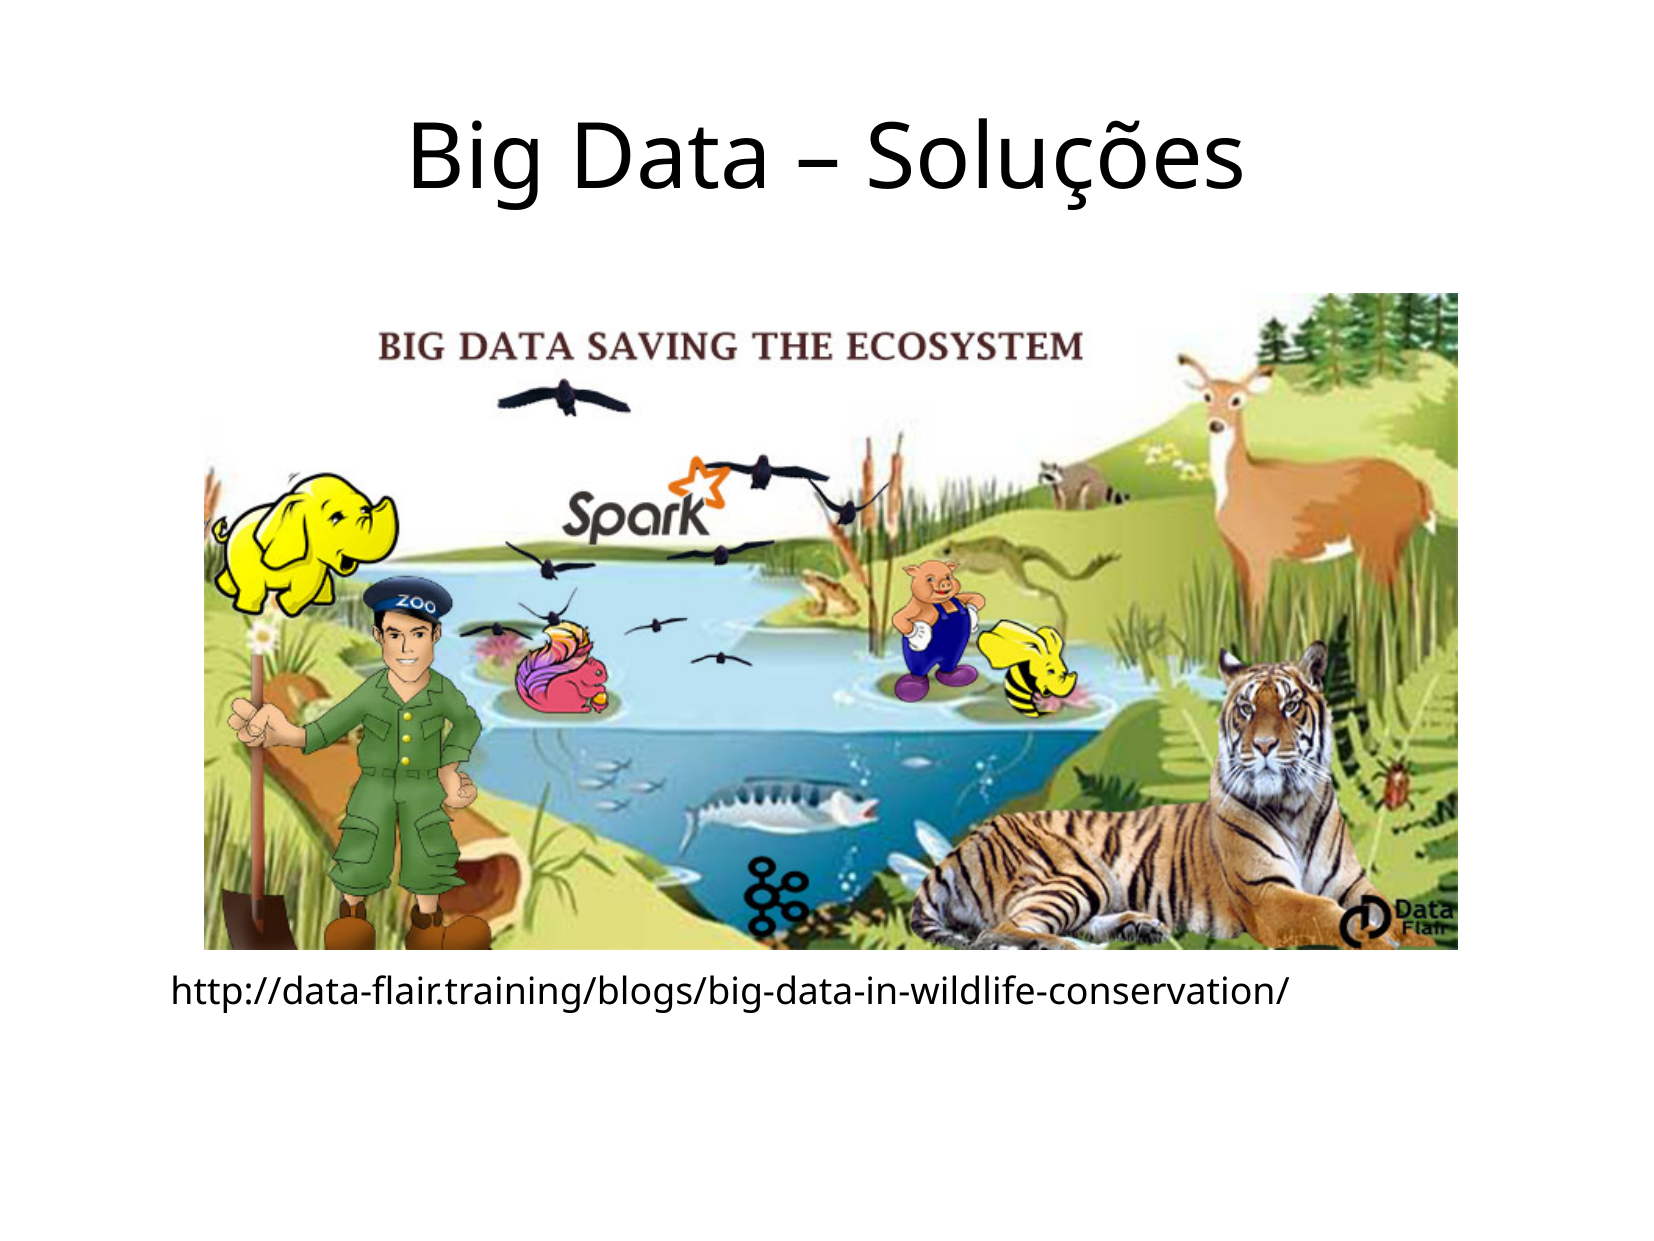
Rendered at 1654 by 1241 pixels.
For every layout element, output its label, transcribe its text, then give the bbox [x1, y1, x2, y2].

text_box http://data-flair.training/blogs/big-data-in-wildlife-conservation/ [155, 957, 1371, 1016]
title Big Data – Soluções [82, 49, 1571, 257]
picture [204, 293, 1458, 950]
